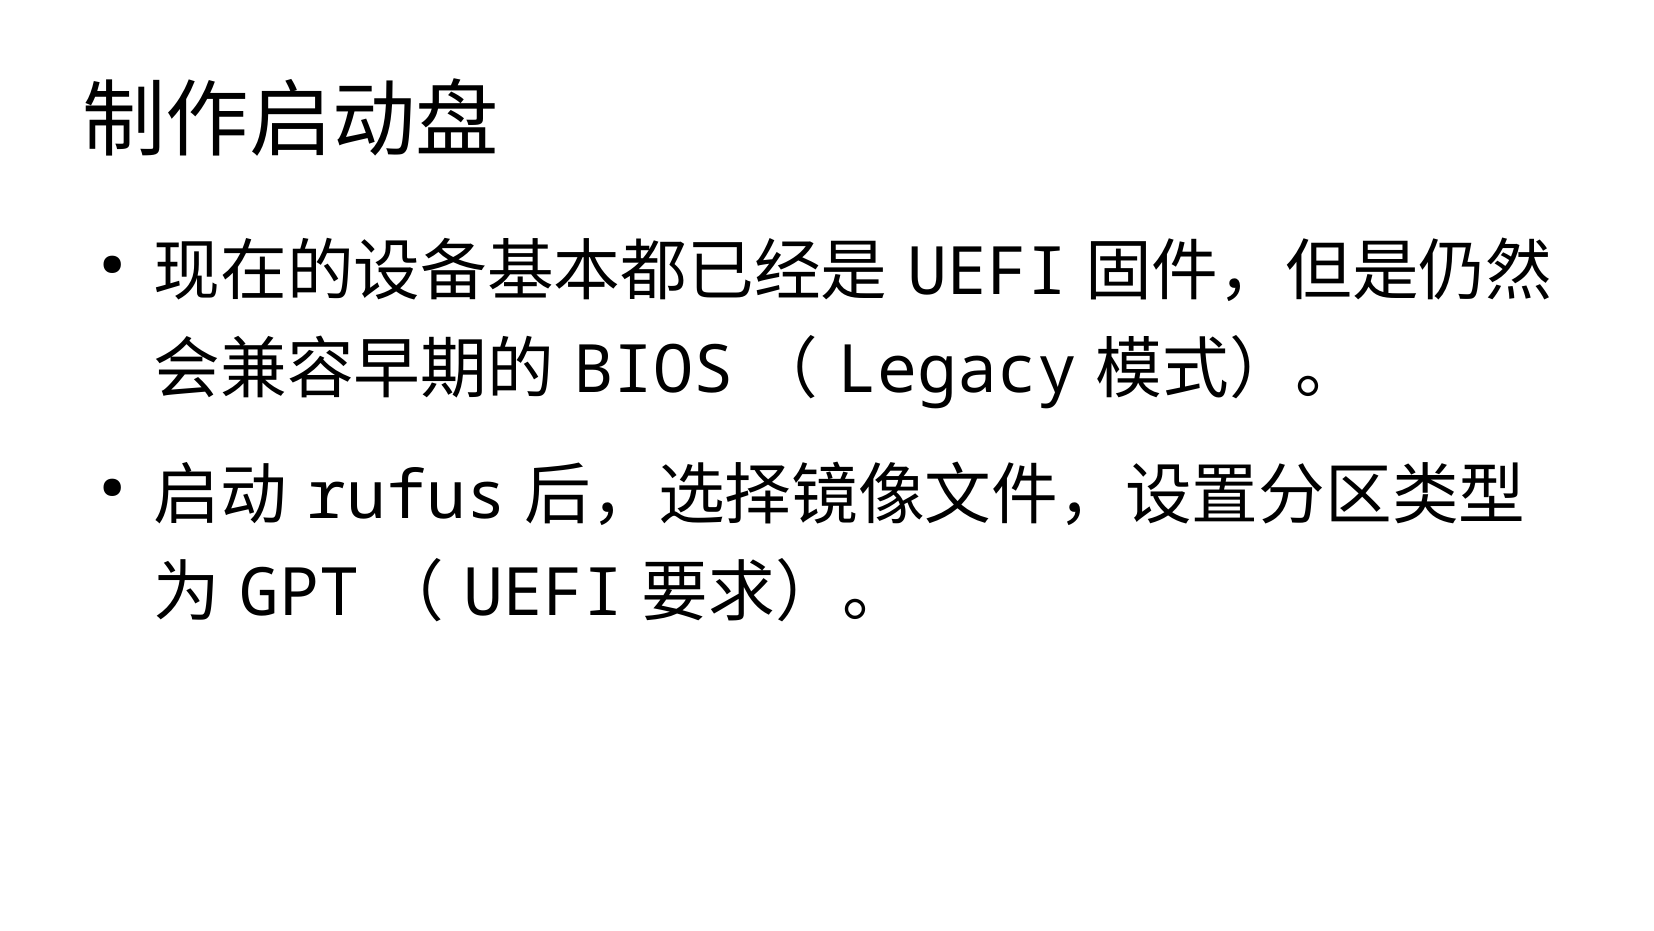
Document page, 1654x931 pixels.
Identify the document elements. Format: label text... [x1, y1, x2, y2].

list 现在的设备基本都已经是UEFI固件，但是仍然会兼容早期的BIOS（Legacy模式）。 启动rufus后，选择镜像文件，设置分区类型为GPT（UEFI要求）。 [82, 217, 1571, 875]
title 制作启动盘 [82, 37, 1571, 189]
